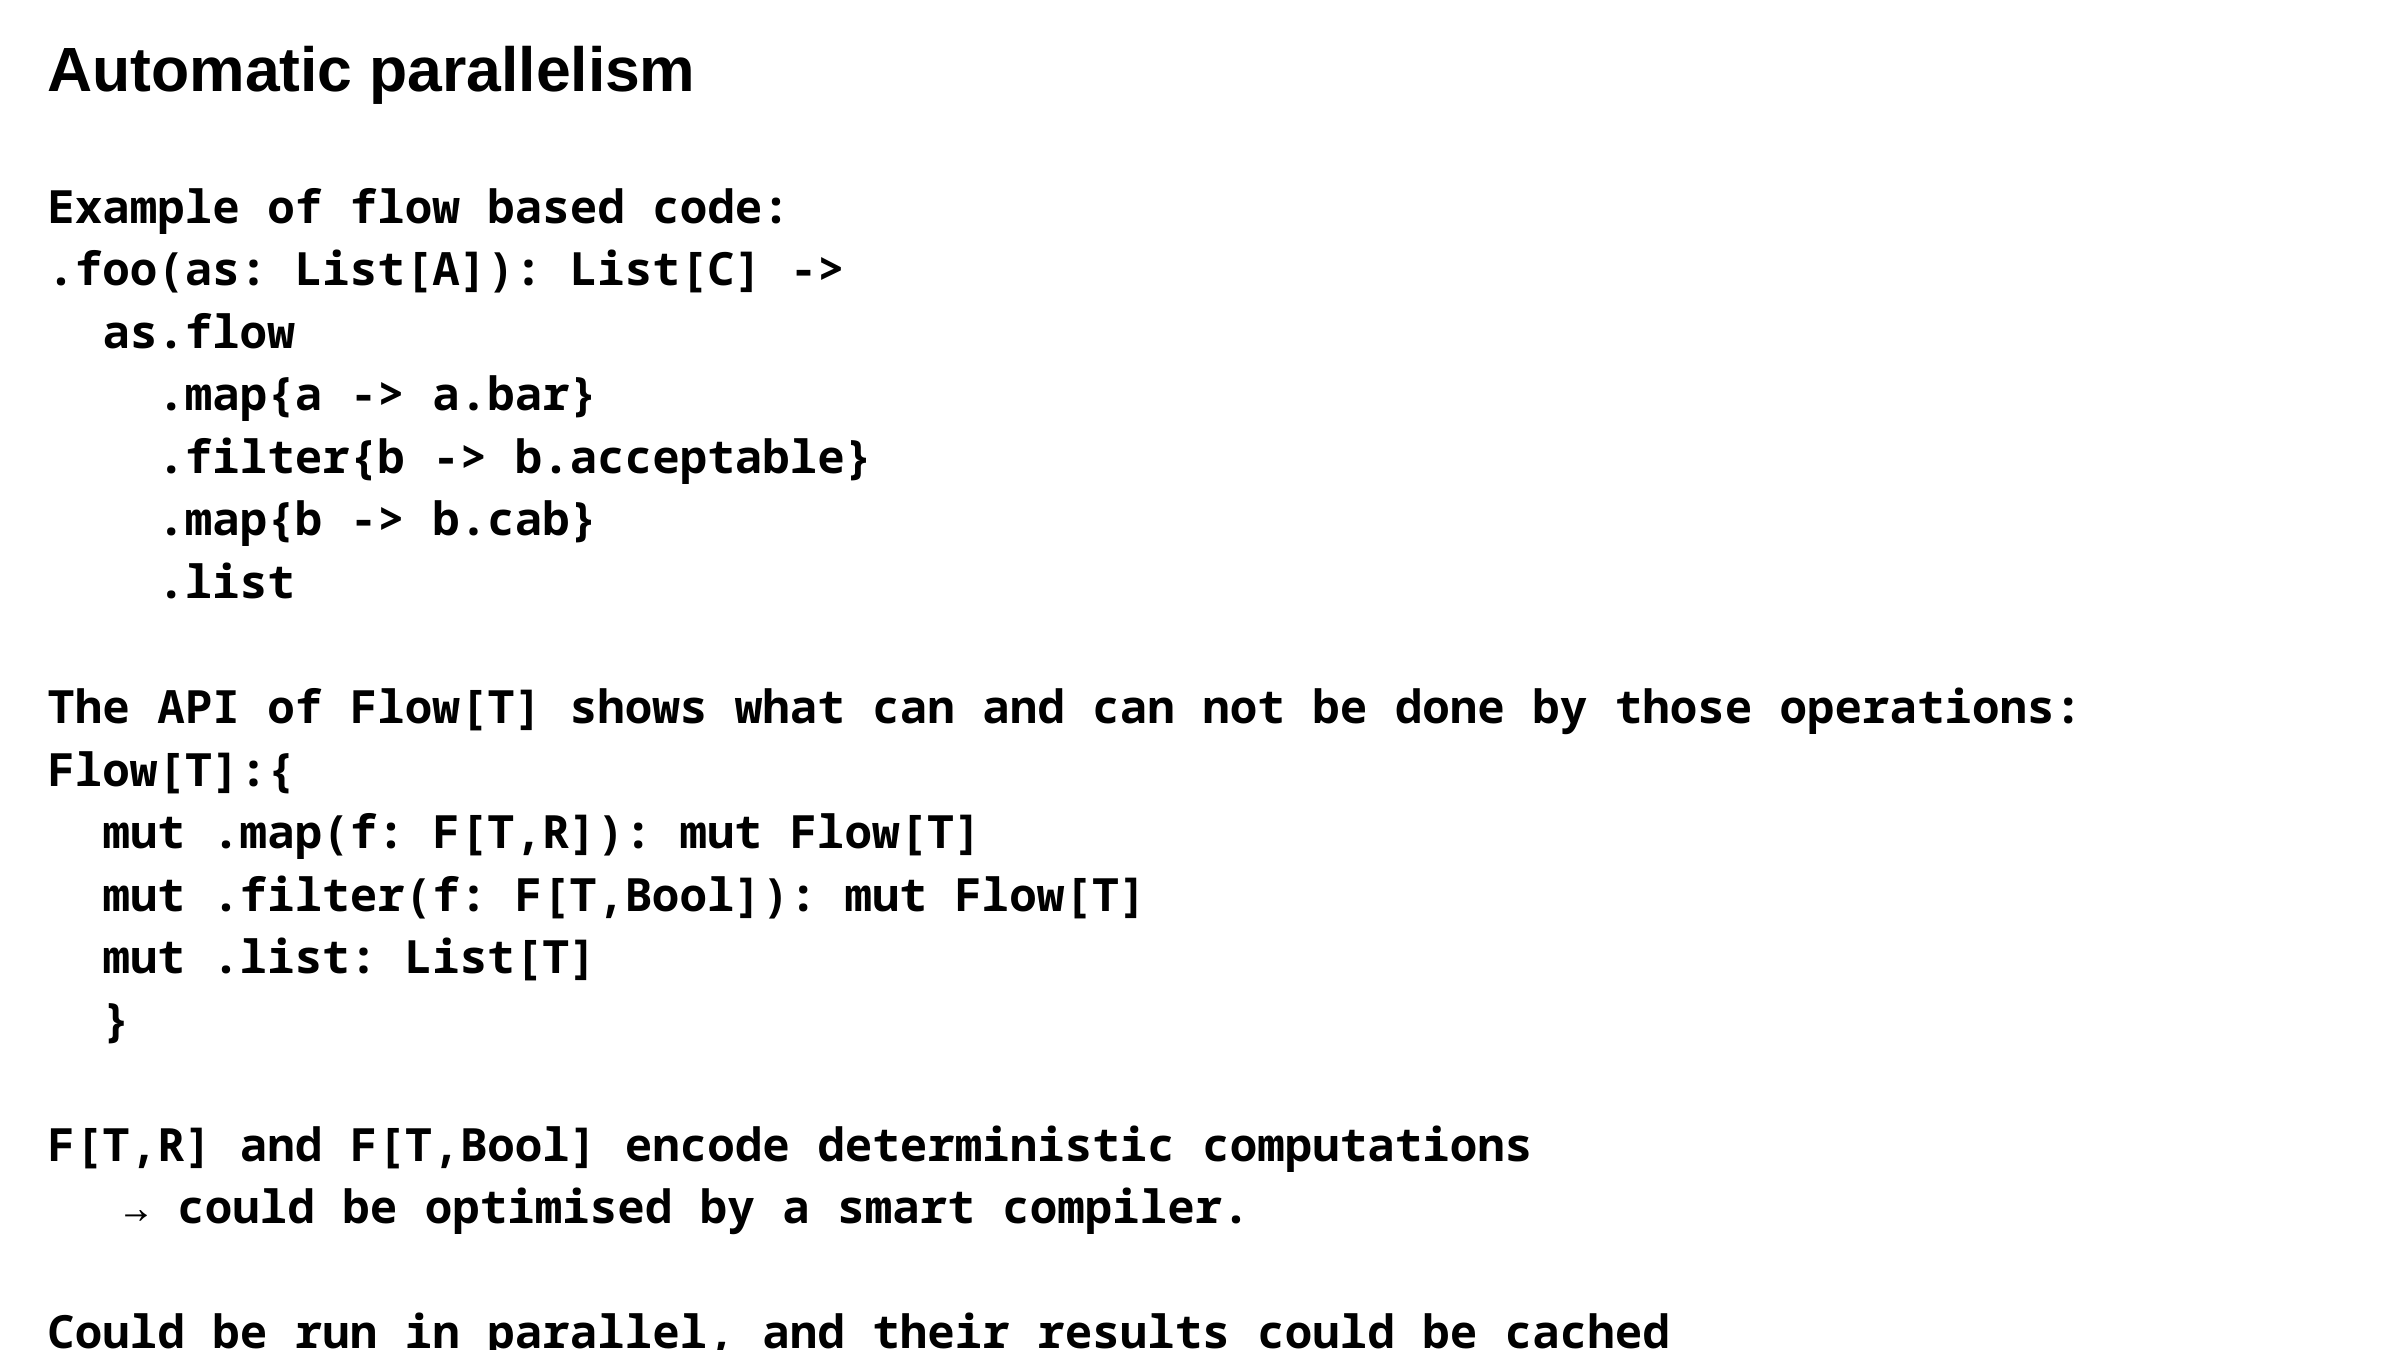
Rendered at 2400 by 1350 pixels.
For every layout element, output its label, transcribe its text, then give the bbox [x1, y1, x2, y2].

text_box Automatic parallelism Example of flow based code: .foo(as: List[A]): List[C] -> as.flow .map{a -> a.bar} .filter{b -> b.acceptable} .map{b -> b.cab} .list The API of Flow[T] shows what can and can not be done by those operations: Flow[T]:{ mut .map(f: F[T,R]): mut Flow[T] mut .filter(f: F[T,Bool]): mut Flow[T] mut .list: List[T] } F[T,R] and F[T,Bool] encode deterministic computations → could be optimised by a smart compiler. Could be run in parallel, and their results could be cached Can be more! Parallel operations on a mut List[mut Repr[T]] [32, 27, 2358, 1350]
